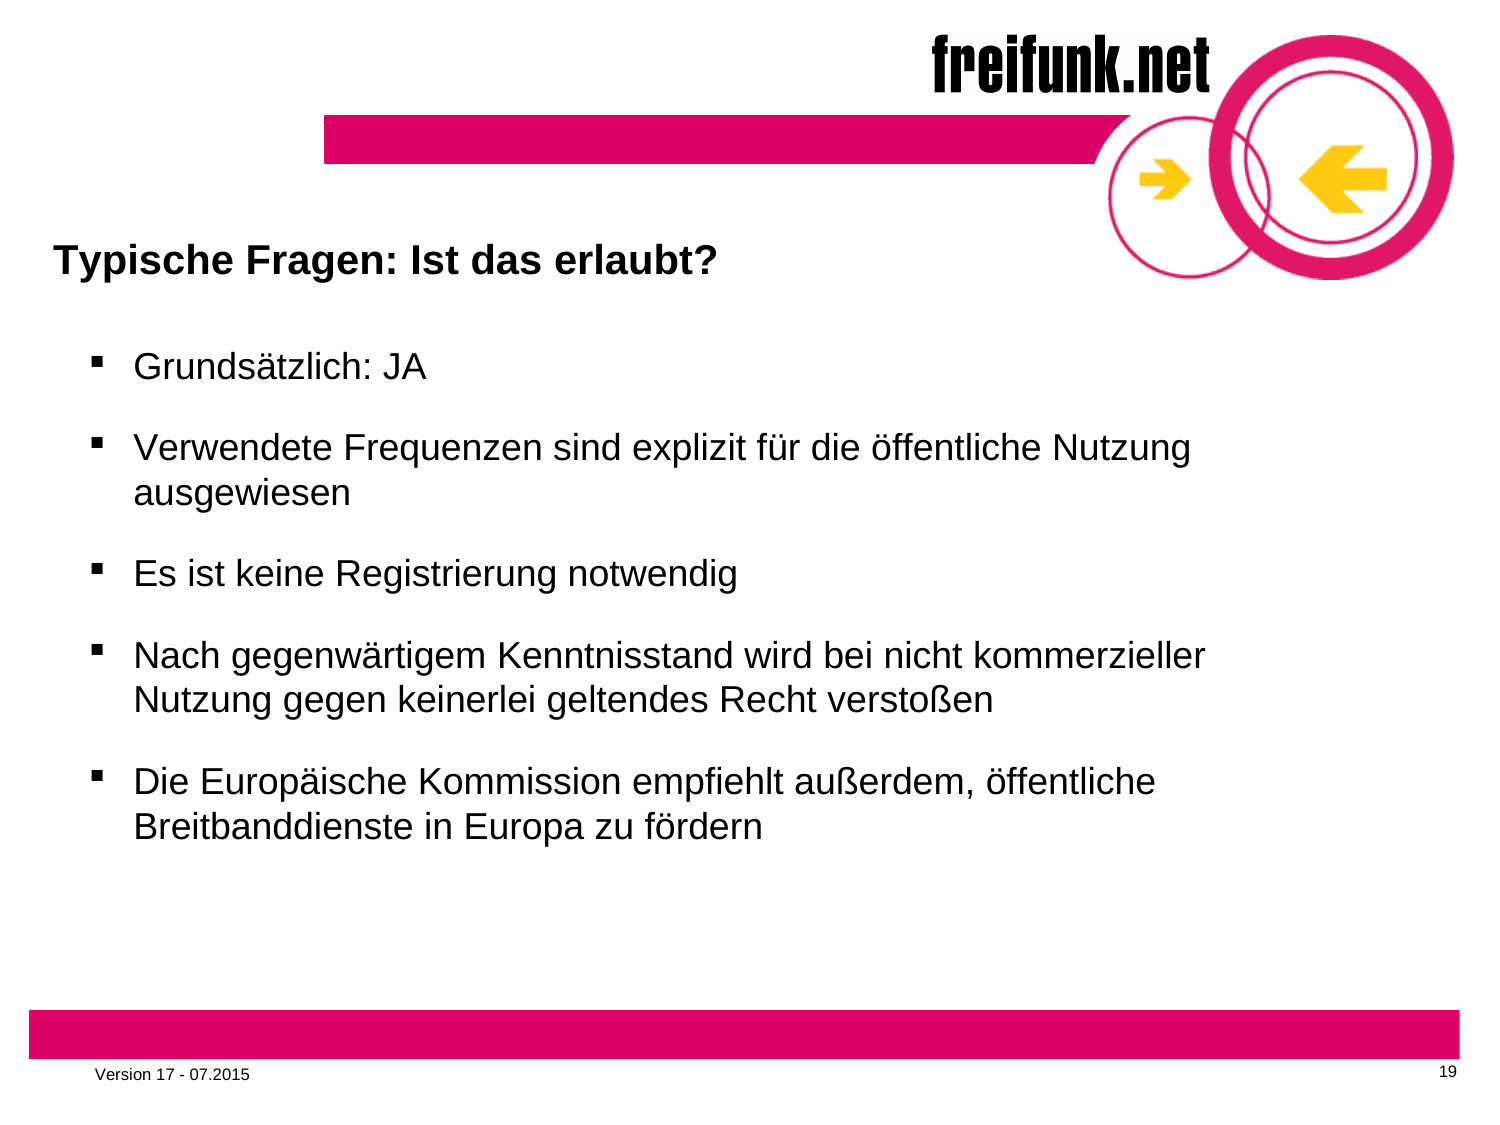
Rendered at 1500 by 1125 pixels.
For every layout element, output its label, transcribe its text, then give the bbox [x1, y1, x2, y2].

text_box Grundsätzlich: JA Verwendete Frequenzen sind explizit für die öffentliche Nutzung ausgewiesen Es ist keine Registrierung notwendig Nach gegenwärtigem Kenntnisstand wird bei nicht kommerzieller Nutzung gegen keinerlei geltendes Recht verstoßen Die Europäische Kommission empfiehlt außerdem, öffentliche Breitbanddienste in Europa zu fördern [59, 342, 1288, 980]
text_box Typische Fragen: Ist das erlaubt? [53, 233, 1046, 313]
picture [932, 34, 1454, 280]
